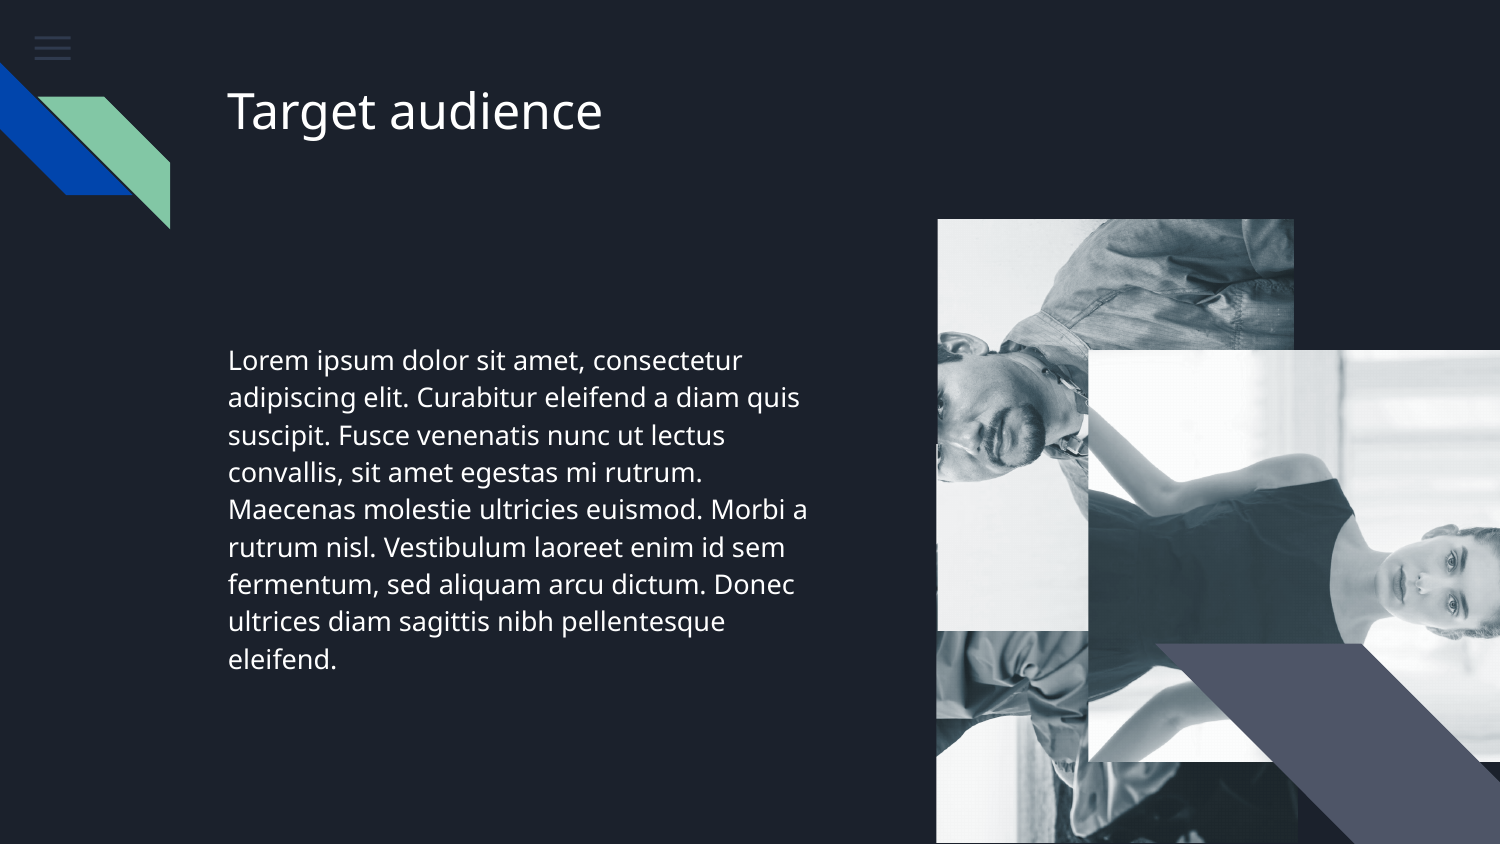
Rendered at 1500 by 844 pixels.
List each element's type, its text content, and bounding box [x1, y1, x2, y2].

list Lorem ipsum dolor sit amet, consectetur adipiscing elit. Curabitur eleifend a diam quis suscipit. Fusce venenatis nunc ut lectus convallis, sit amet egestas mi rutrum. Maecenas molestie ultricies euismod. Morbi a rutrum nisl. Vestibulum laoreet enim id sem fermentum, sed aliquam arcu dictum. Donec ultrices diam sagittis nibh pellentesque eleifend. [212, 323, 836, 720]
title Target audience [212, 64, 836, 310]
text_box [1154, 643, 1500, 844]
picture [936, 219, 1500, 843]
